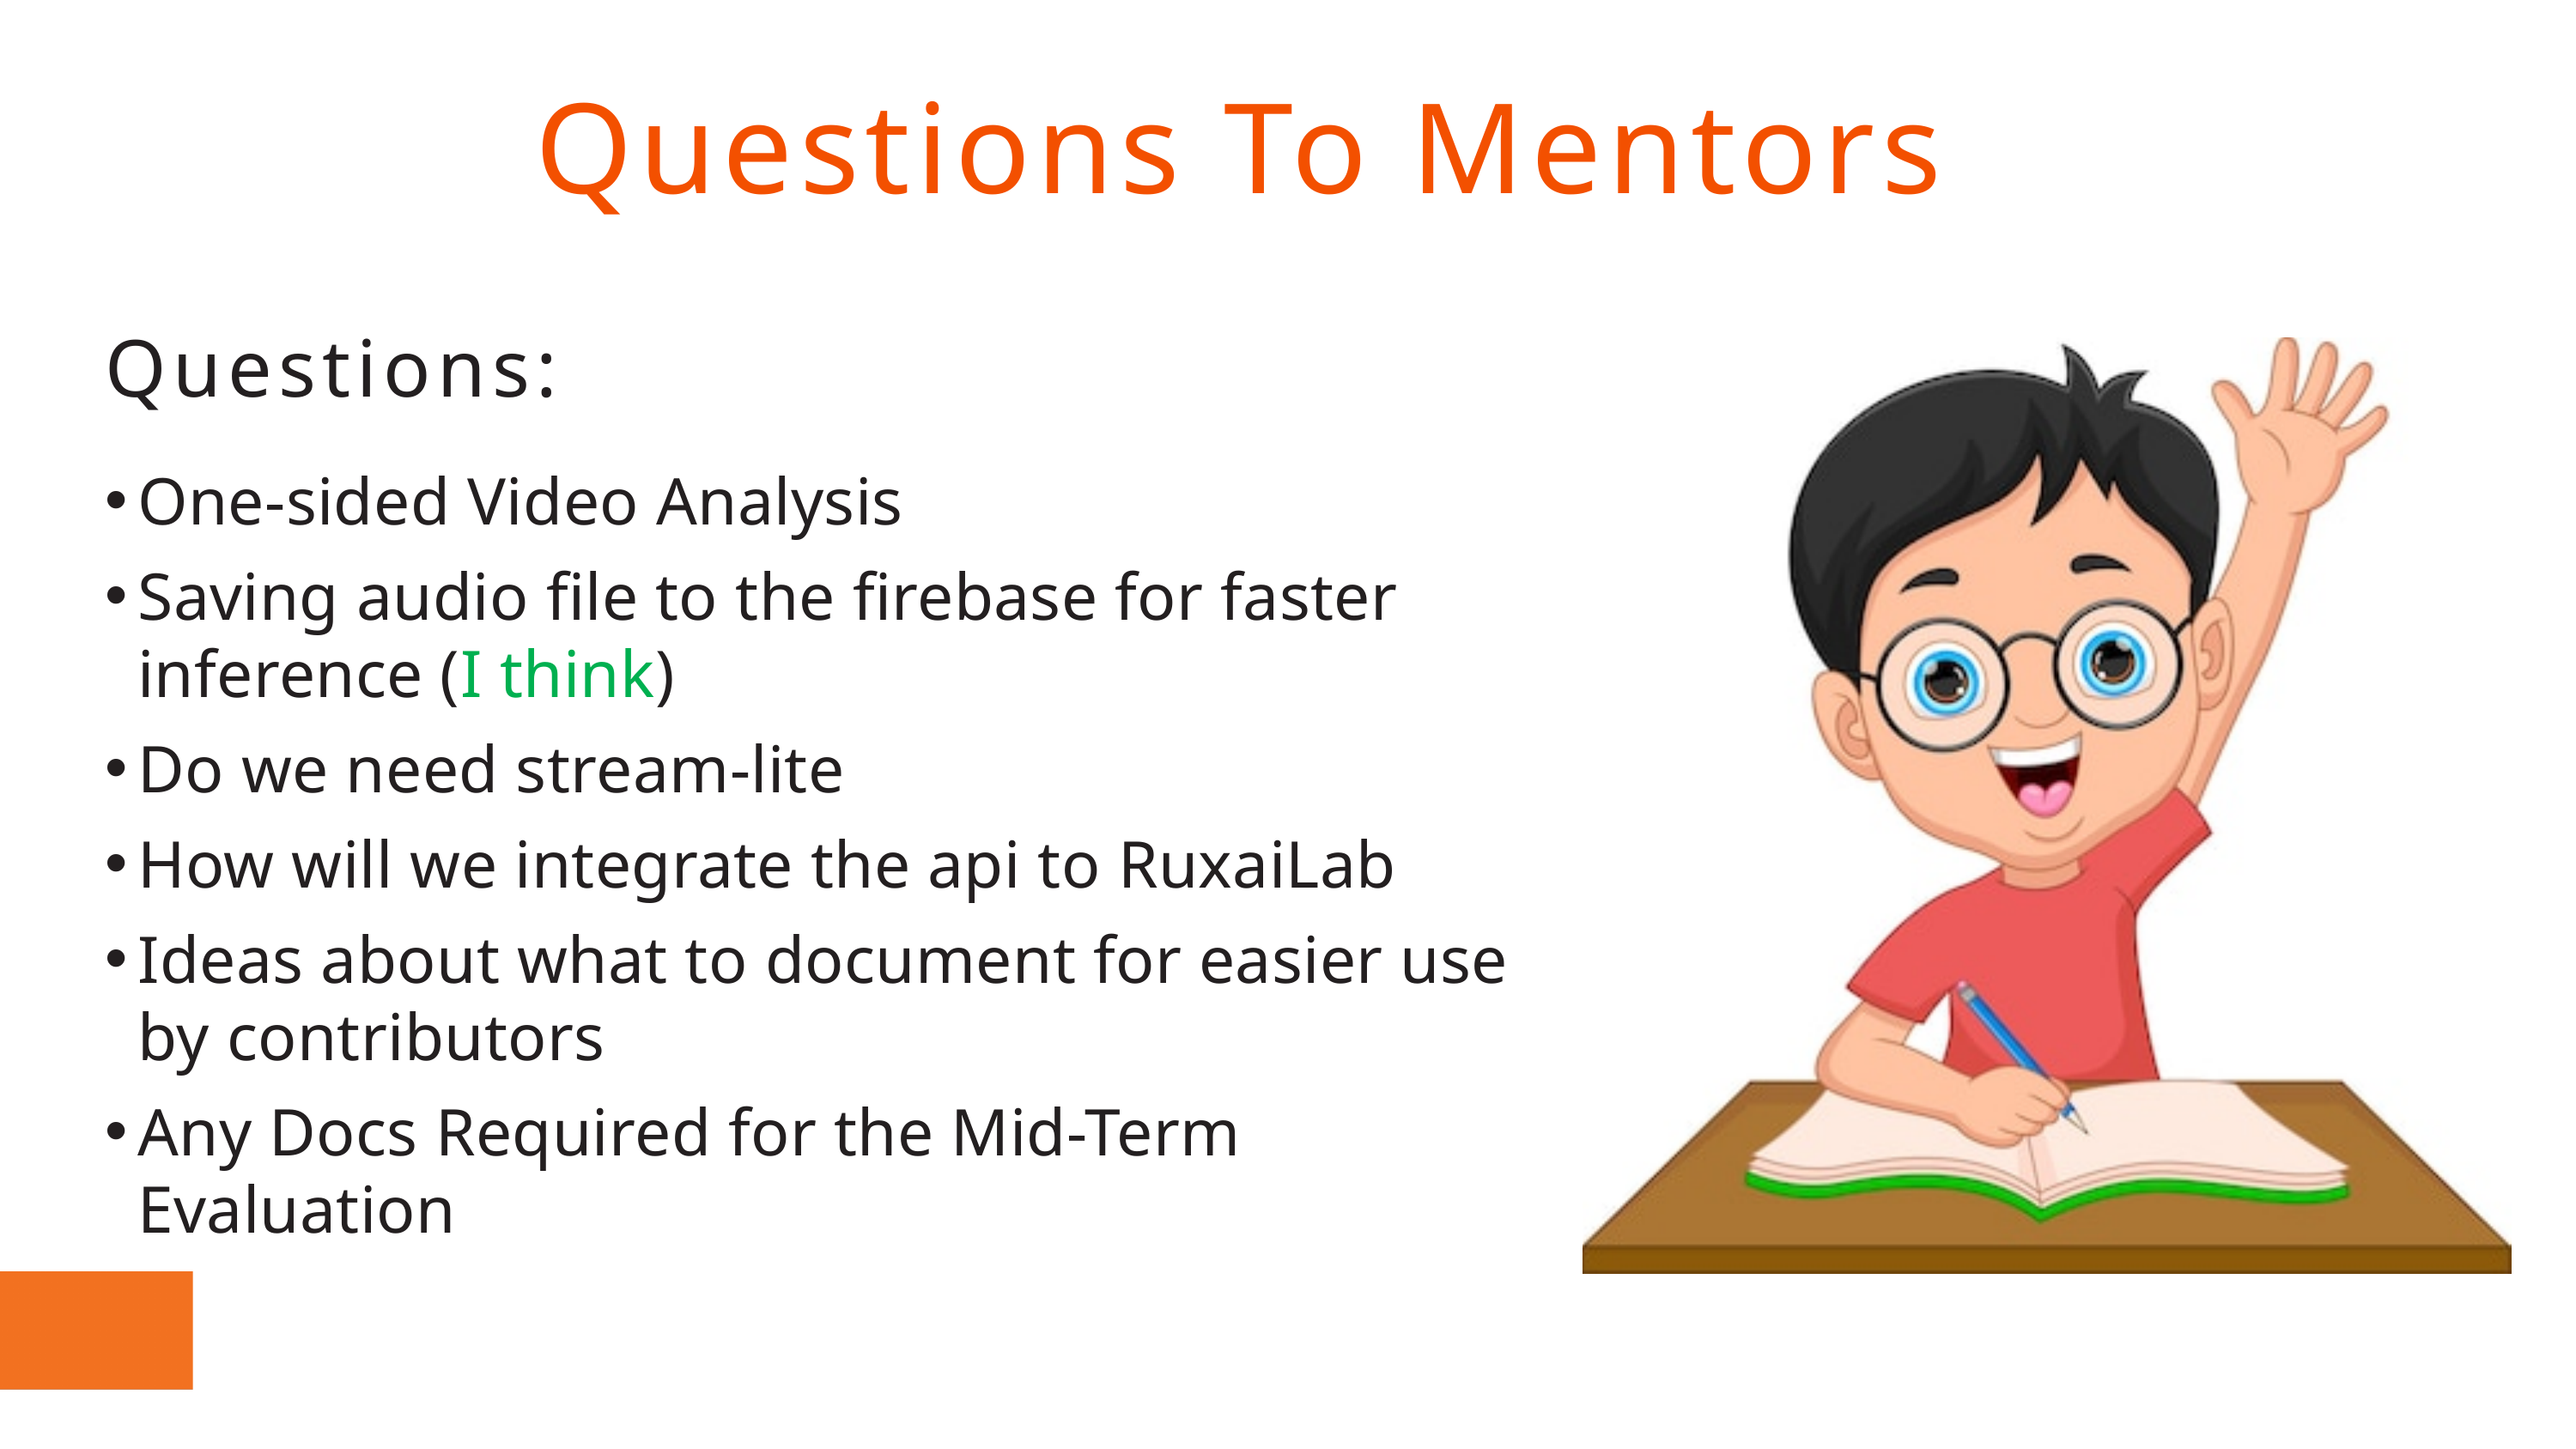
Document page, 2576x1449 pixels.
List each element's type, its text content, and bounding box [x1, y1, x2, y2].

text_box Questions: [92, 322, 1319, 430]
text_box Questions To Mentors [285, 69, 2194, 219]
text_box One-sided Video Analysis Saving audio file to the firebase for faster inference (I think) Do we need stream-lite How will we integrate the api to RuxaiLab Ideas about what to document for easier use by contributors Any Docs Required for the Mid-Term Evaluation [92, 454, 1567, 1274]
text_box [0, 1271, 193, 1449]
picture [1583, 337, 2512, 1274]
